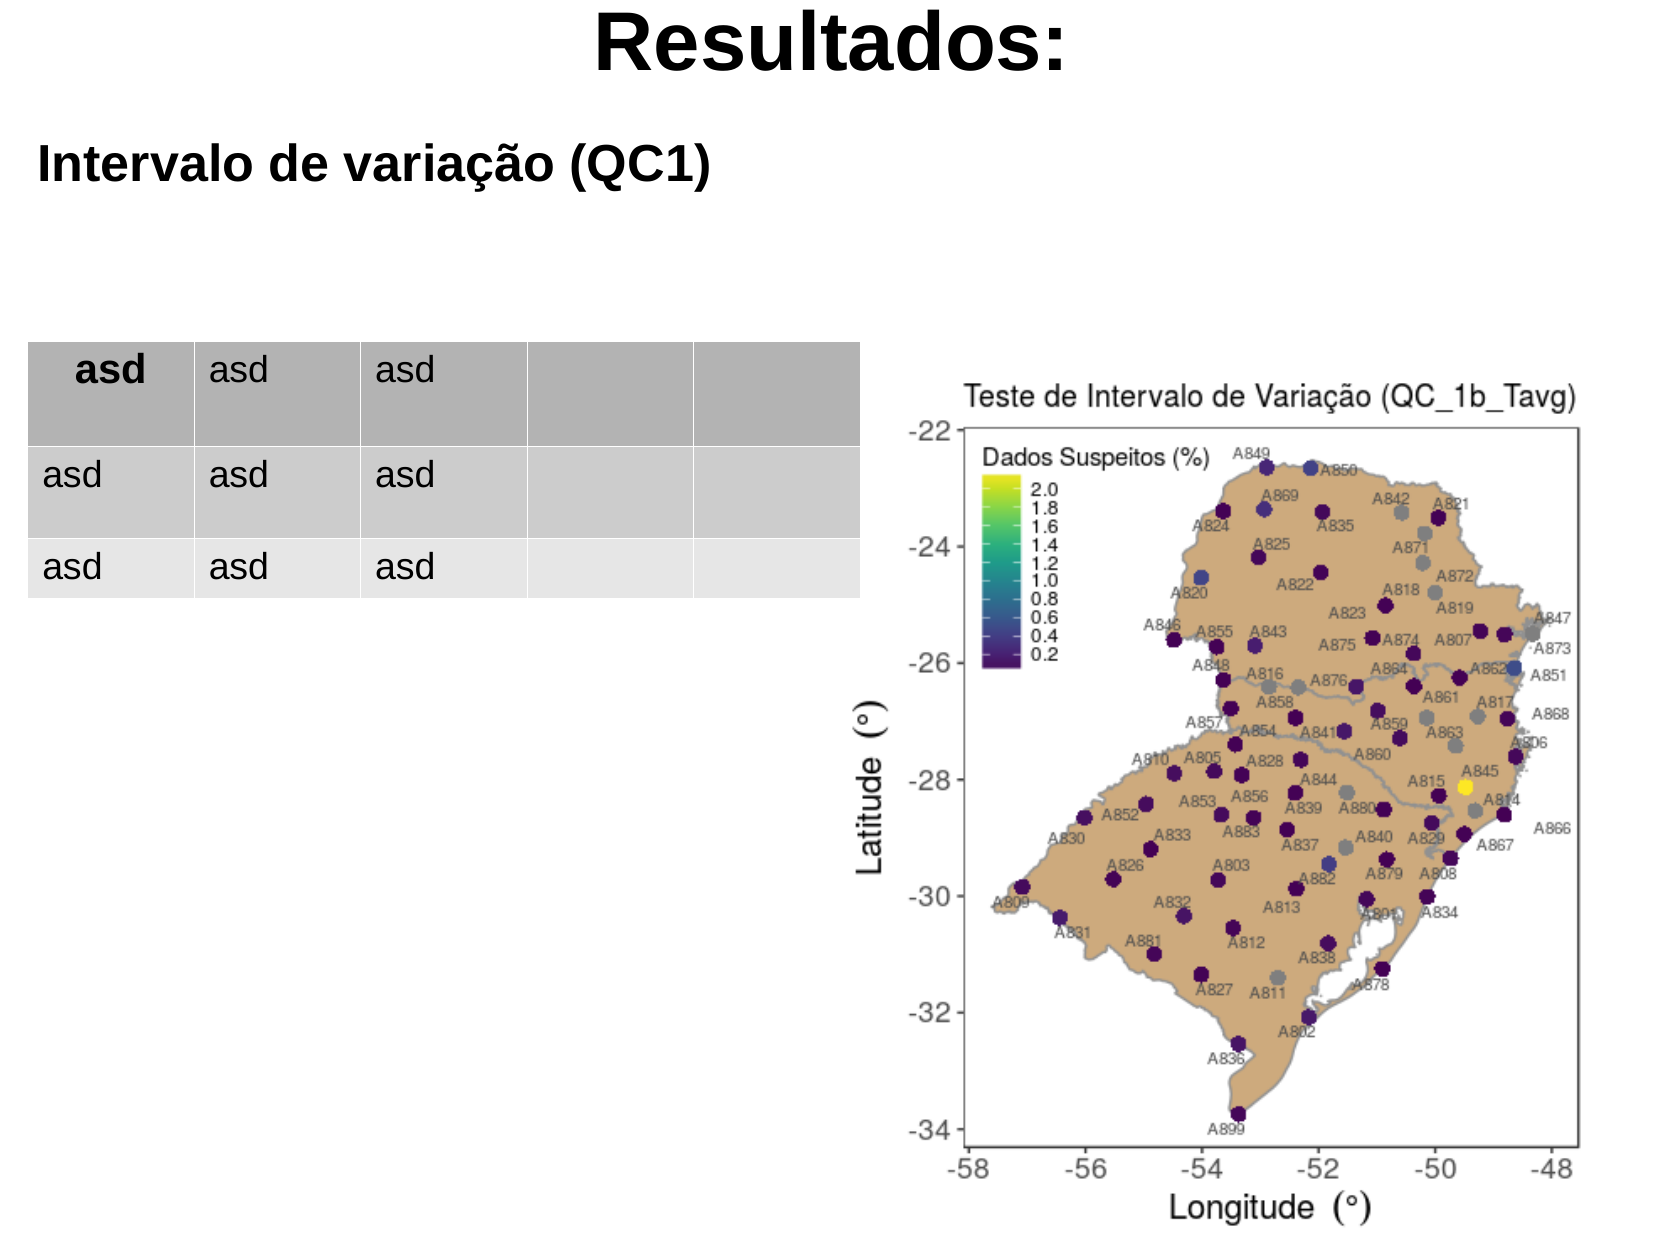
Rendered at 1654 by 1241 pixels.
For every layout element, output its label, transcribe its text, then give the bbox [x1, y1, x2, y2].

table_cell [528, 539, 693, 598]
table_header asd [195, 342, 360, 446]
table_cell [528, 447, 693, 538]
table_cell [694, 539, 860, 598]
table_cell asd [361, 447, 527, 538]
table_cell asd [28, 447, 194, 538]
picture [839, 374, 1591, 1241]
table_header [694, 342, 860, 446]
table_cell asd [195, 539, 360, 598]
text_box Resultados: [88, 0, 1576, 146]
table_header [528, 342, 693, 446]
table_cell asd [195, 447, 360, 538]
table_cell [694, 447, 860, 538]
table_cell asd [361, 539, 527, 598]
table_cell asd [28, 539, 194, 598]
text_box Intervalo de variação (QC1) [37, 75, 1531, 254]
table_header asd [28, 342, 194, 446]
table_header asd [361, 342, 527, 446]
